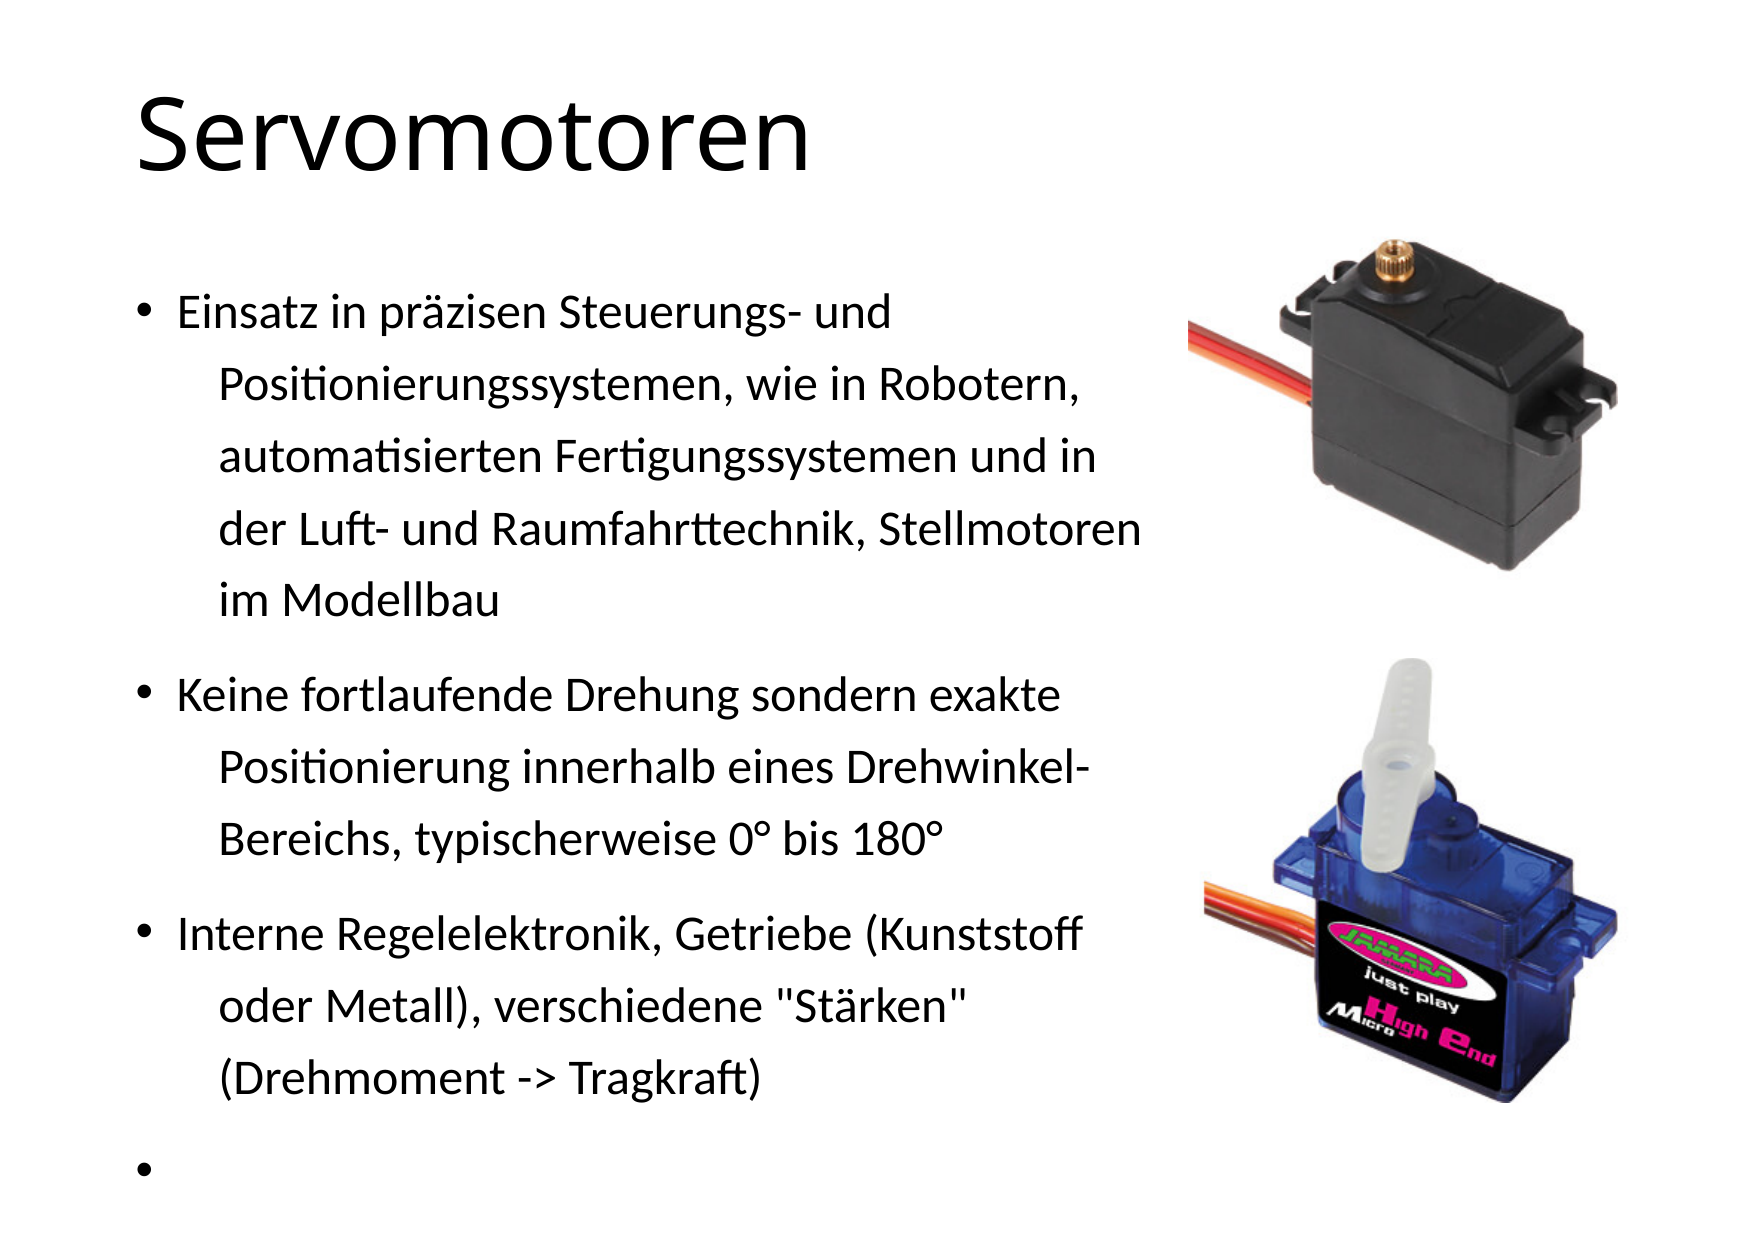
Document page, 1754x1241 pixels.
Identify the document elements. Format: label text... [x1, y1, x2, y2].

picture [1188, 658, 1634, 1103]
list Einsatz in präzisen Steuerungs- und Positionierungssystemen, wie in Robotern, automatisierten Fertigungssystemen und in der Luft- und Raumfahrttechnik, Stellmotoren im Modellbau Keine fortlaufende Drehung sondern exakte Positionierung innerhalb eines Drehwinkel-Bereichs, typischerweise 0° bis 180° Interne Regelelektronik, Getriebe (Kunststoff oder Metall), verschiedene "Stärken" (Drehmoment -> Tragkraft) [120, 259, 1174, 1139]
title Servomotoren [120, 58, 1634, 217]
picture [1188, 191, 1618, 621]
